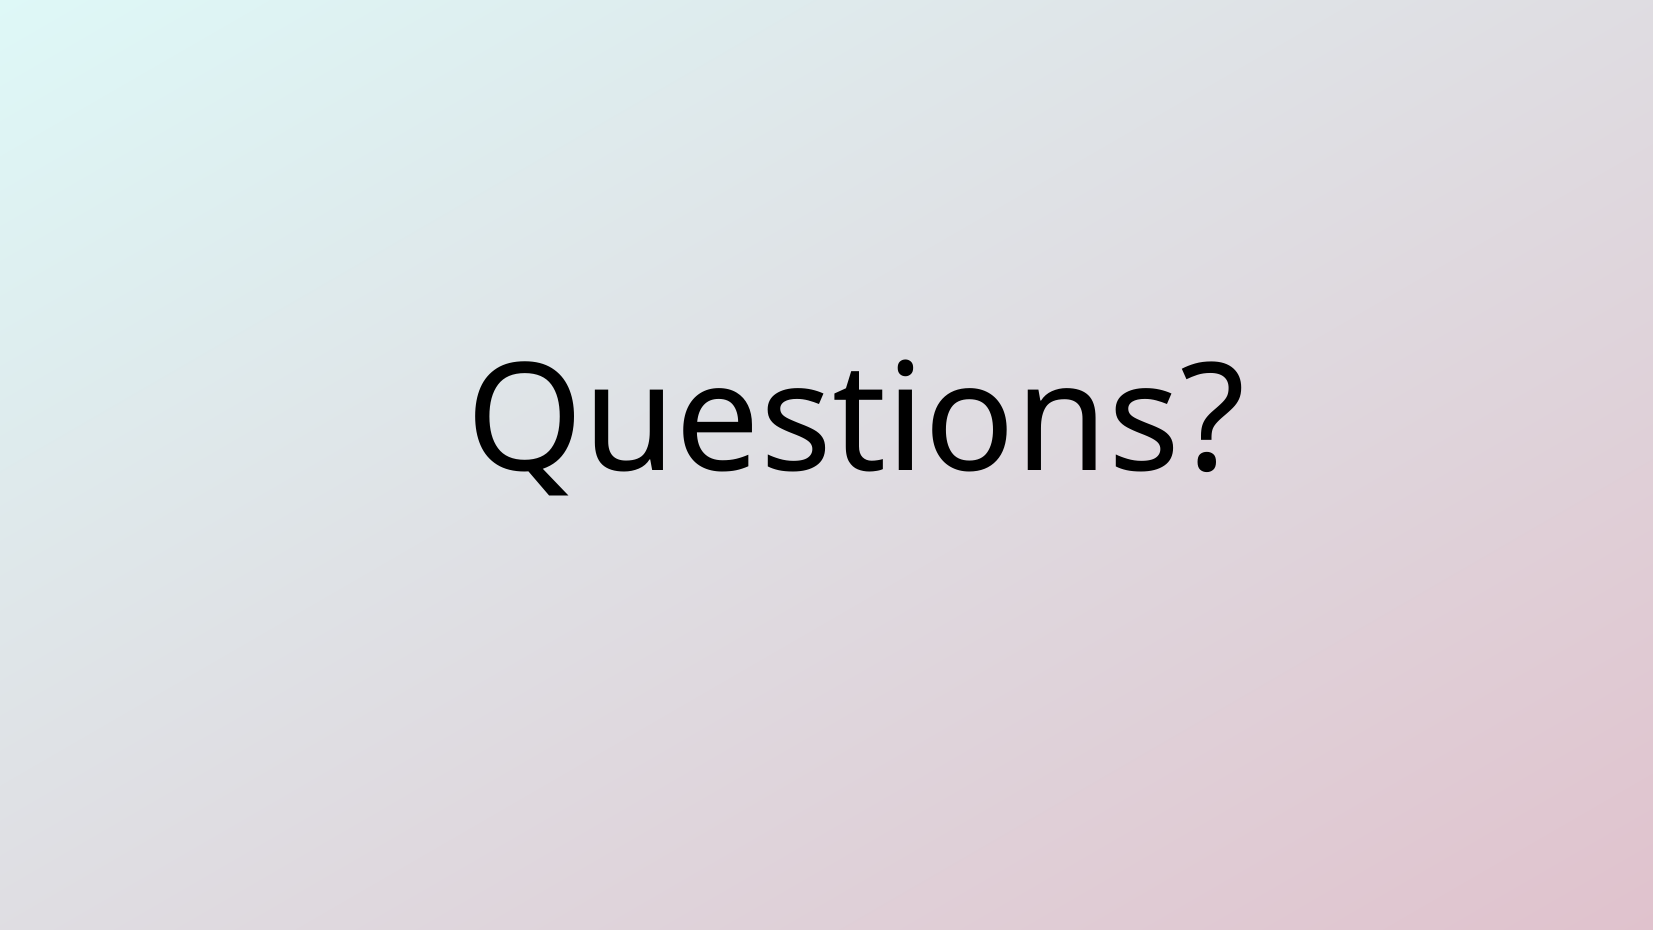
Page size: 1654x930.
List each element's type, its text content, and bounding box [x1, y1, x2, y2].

text_box Questions? [113, 302, 1599, 522]
